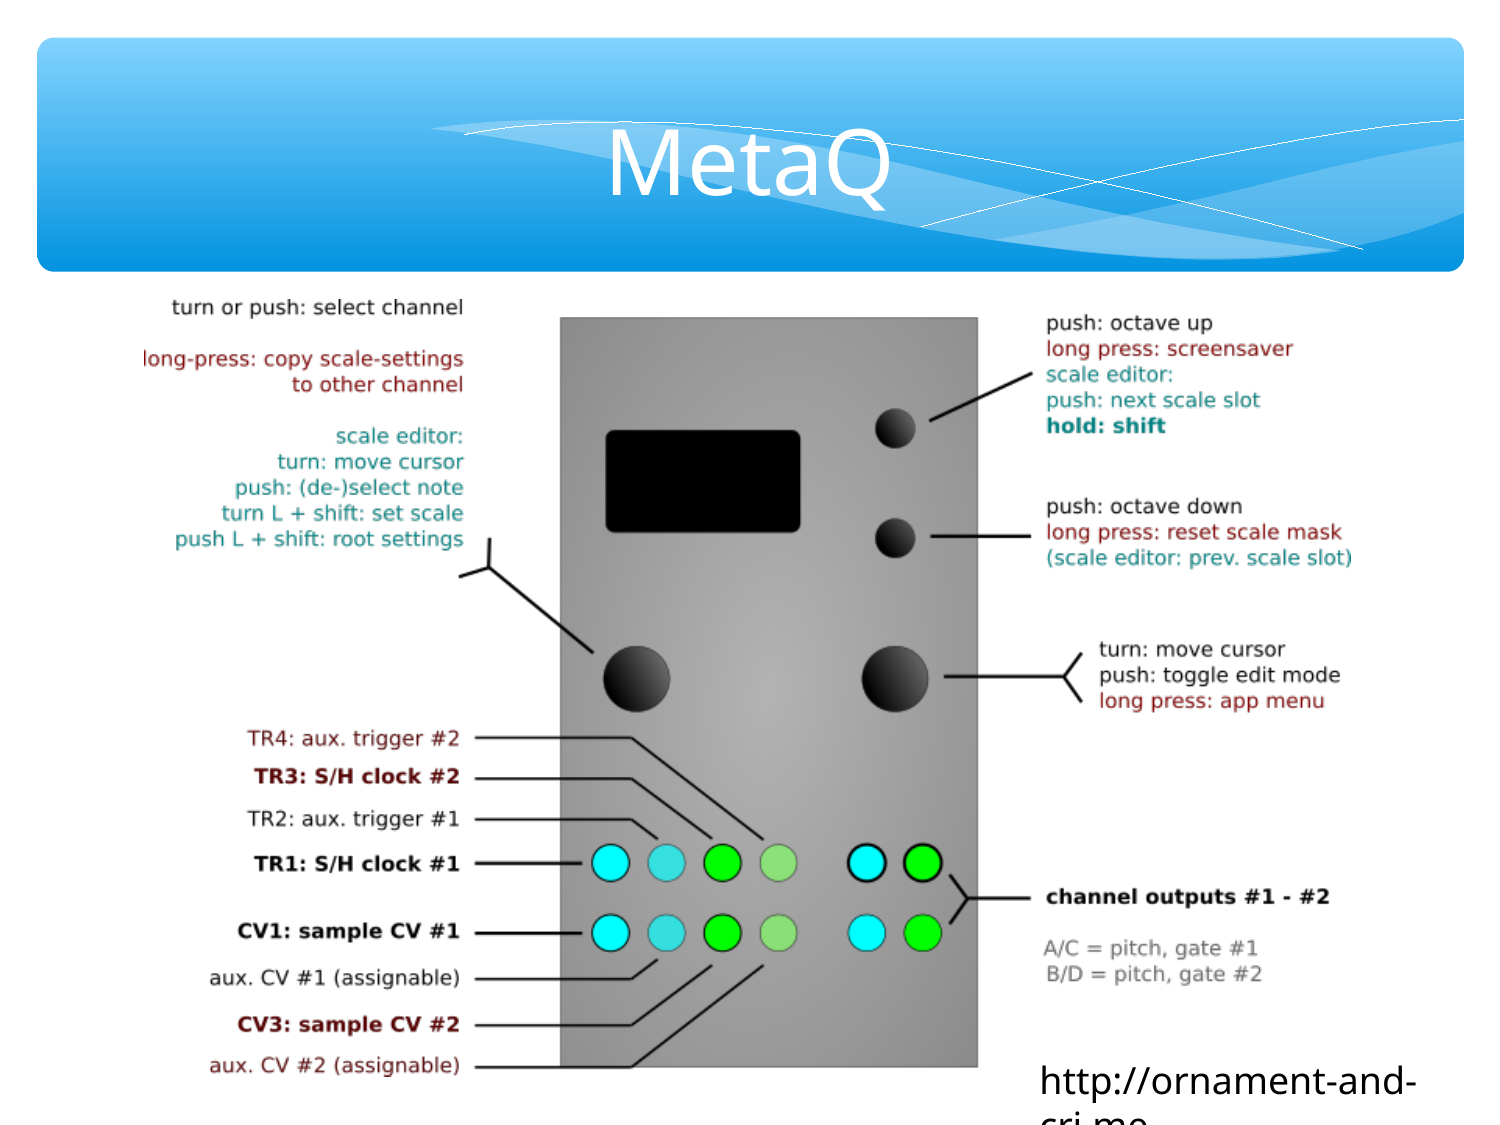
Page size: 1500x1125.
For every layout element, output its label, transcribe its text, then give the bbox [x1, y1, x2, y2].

picture [144, 299, 1351, 1077]
text_box http://ornament-and-cri.me [1024, 1050, 1486, 1110]
title MetaQ [75, 40, 1426, 276]
